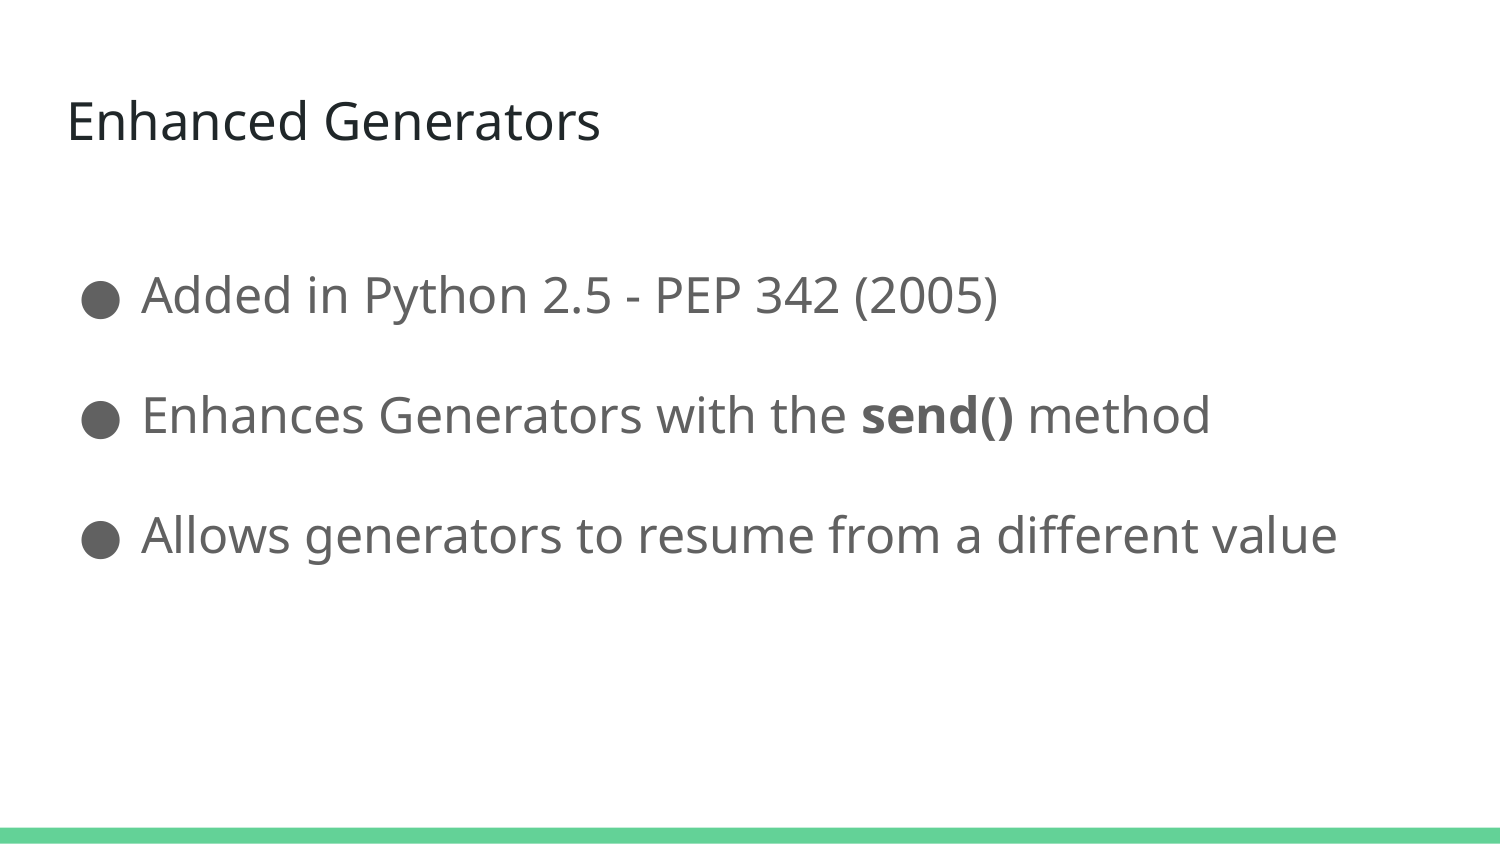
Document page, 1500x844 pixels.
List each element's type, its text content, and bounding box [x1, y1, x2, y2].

list Added in Python 2.5 - PEP 342 (2005) Enhances Generators with the send() method Allows generators to resume from a different value [51, 189, 1449, 750]
title Enhanced Generators [51, 72, 1449, 167]
